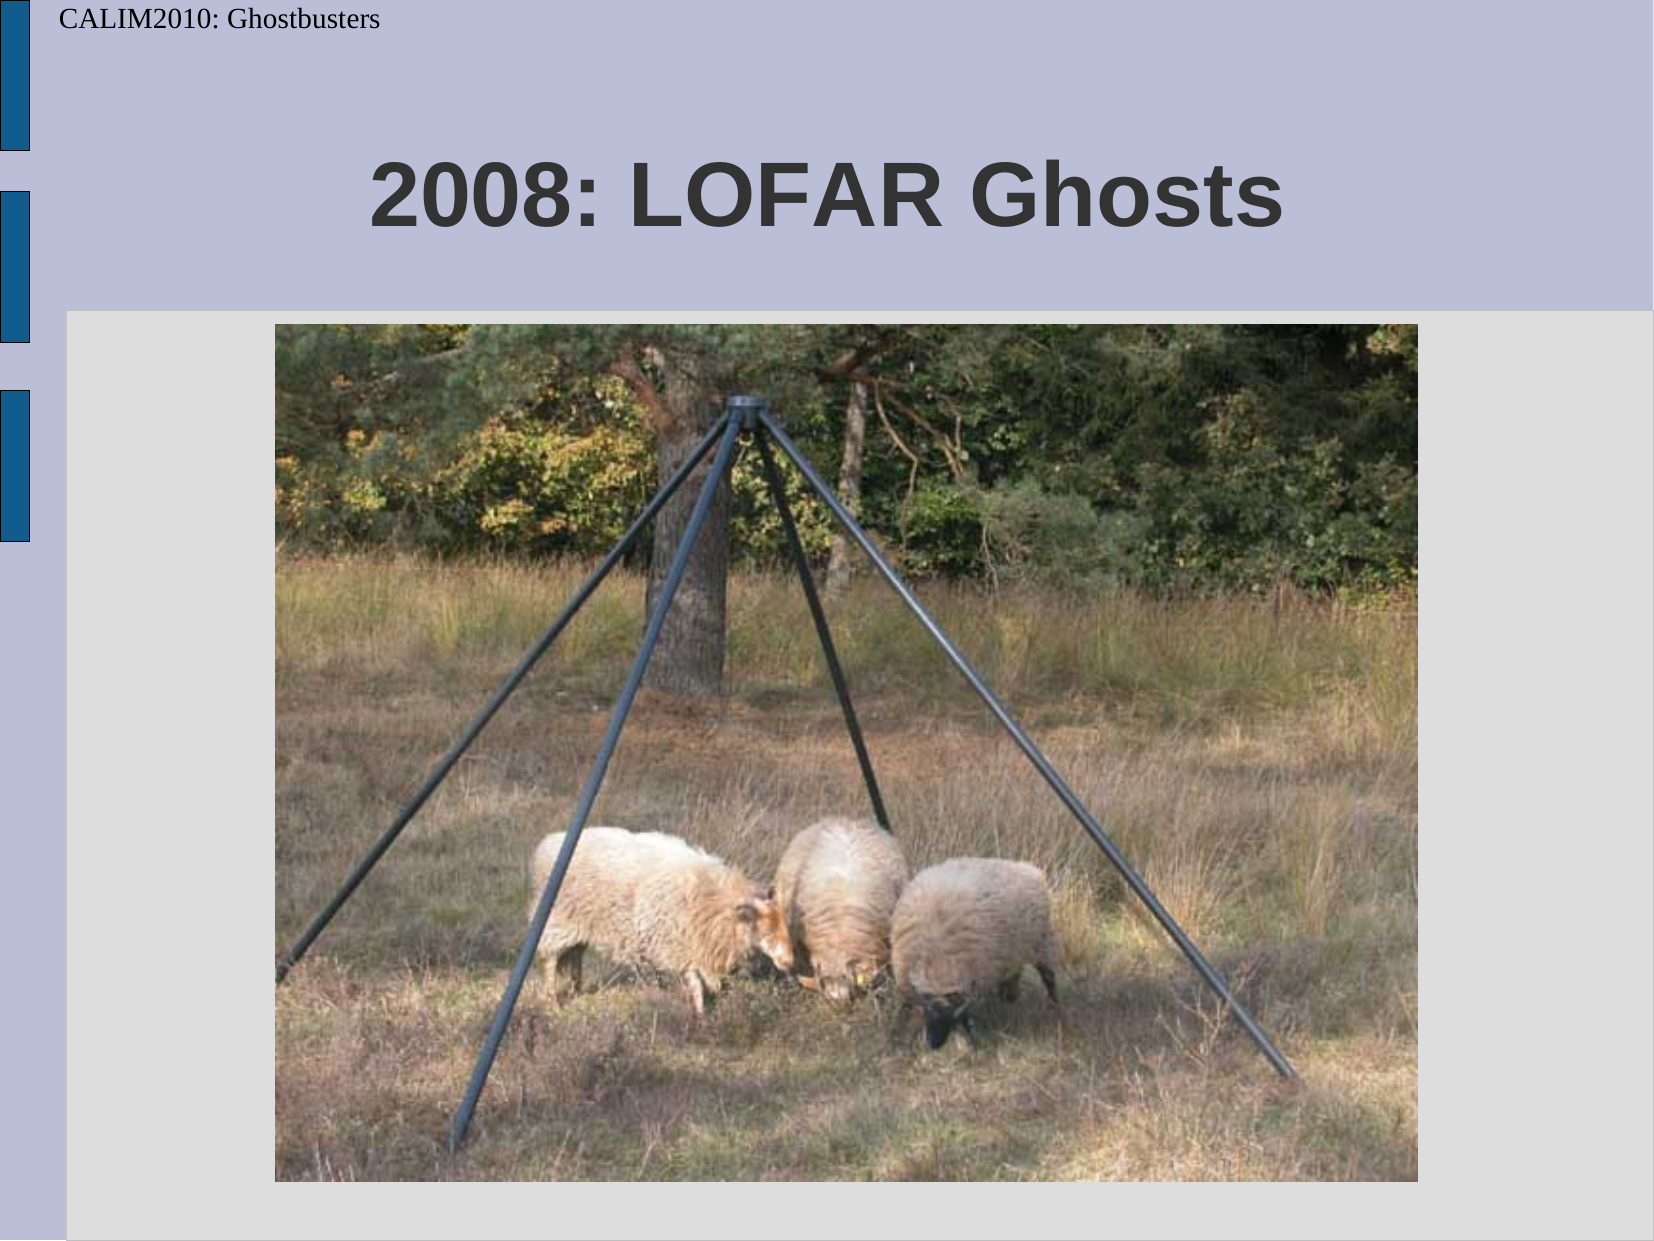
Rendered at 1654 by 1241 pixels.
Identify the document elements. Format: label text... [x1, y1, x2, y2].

picture [275, 324, 1418, 1182]
title 2008: LOFAR Ghosts [121, 91, 1534, 299]
